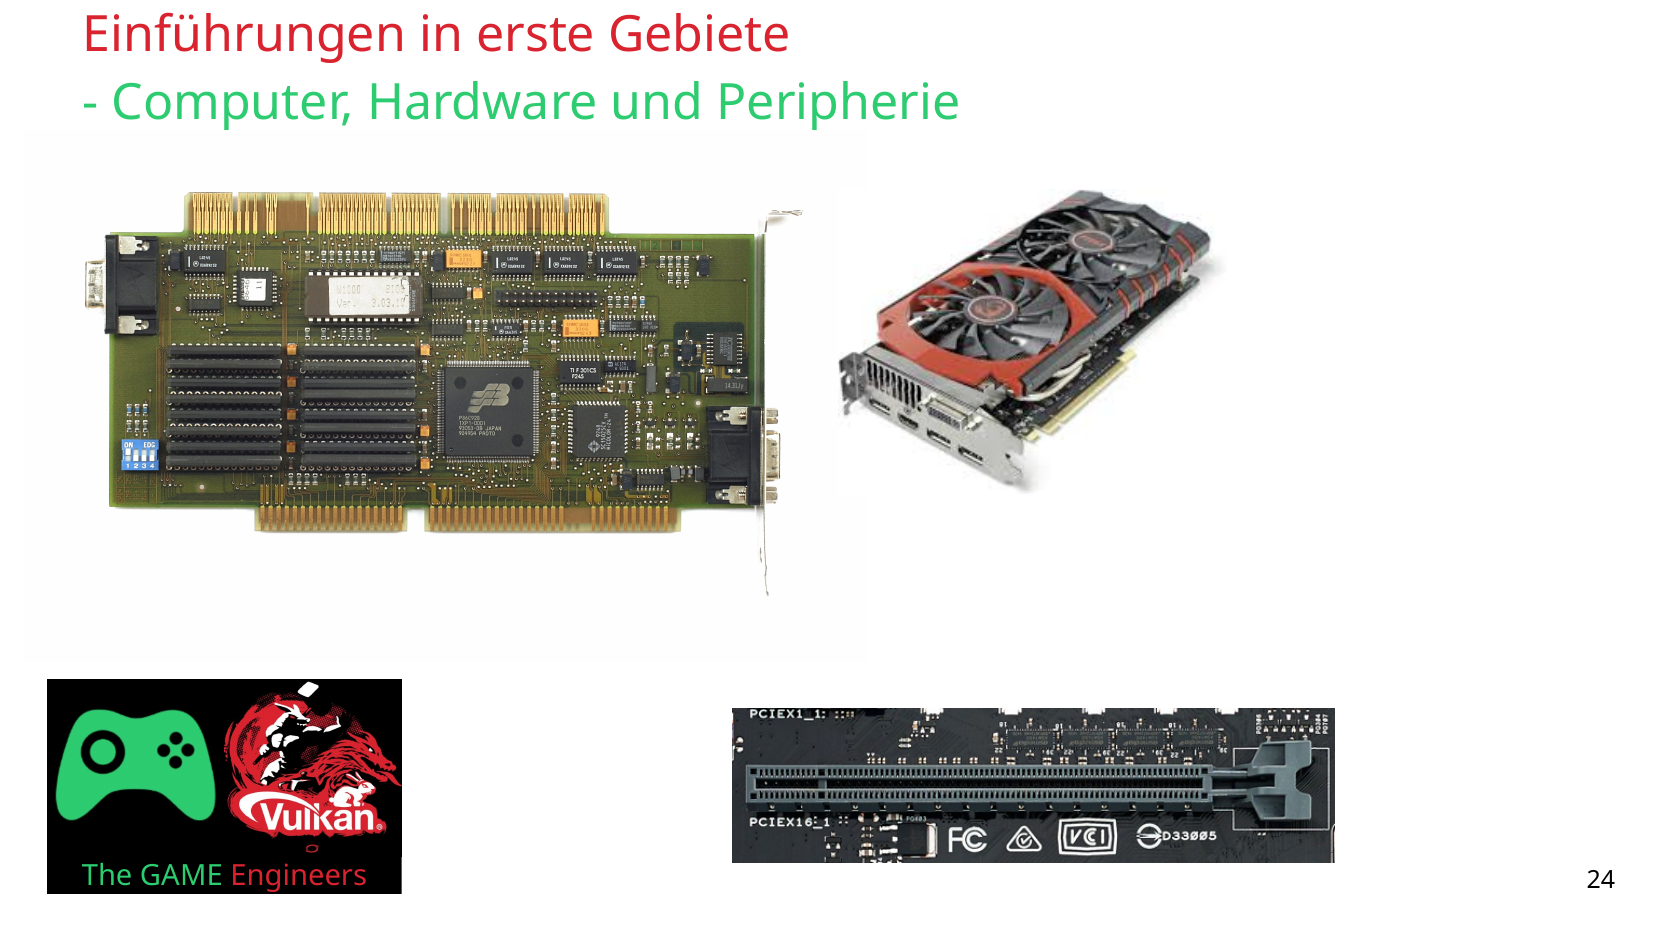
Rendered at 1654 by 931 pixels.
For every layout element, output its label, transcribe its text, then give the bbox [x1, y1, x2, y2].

title Einführungen in erste Gebiete - Computer, Hardware und Peripherie [82, 7, 1571, 125]
picture [47, 679, 402, 857]
picture [732, 708, 1335, 863]
picture [23, 130, 1241, 662]
